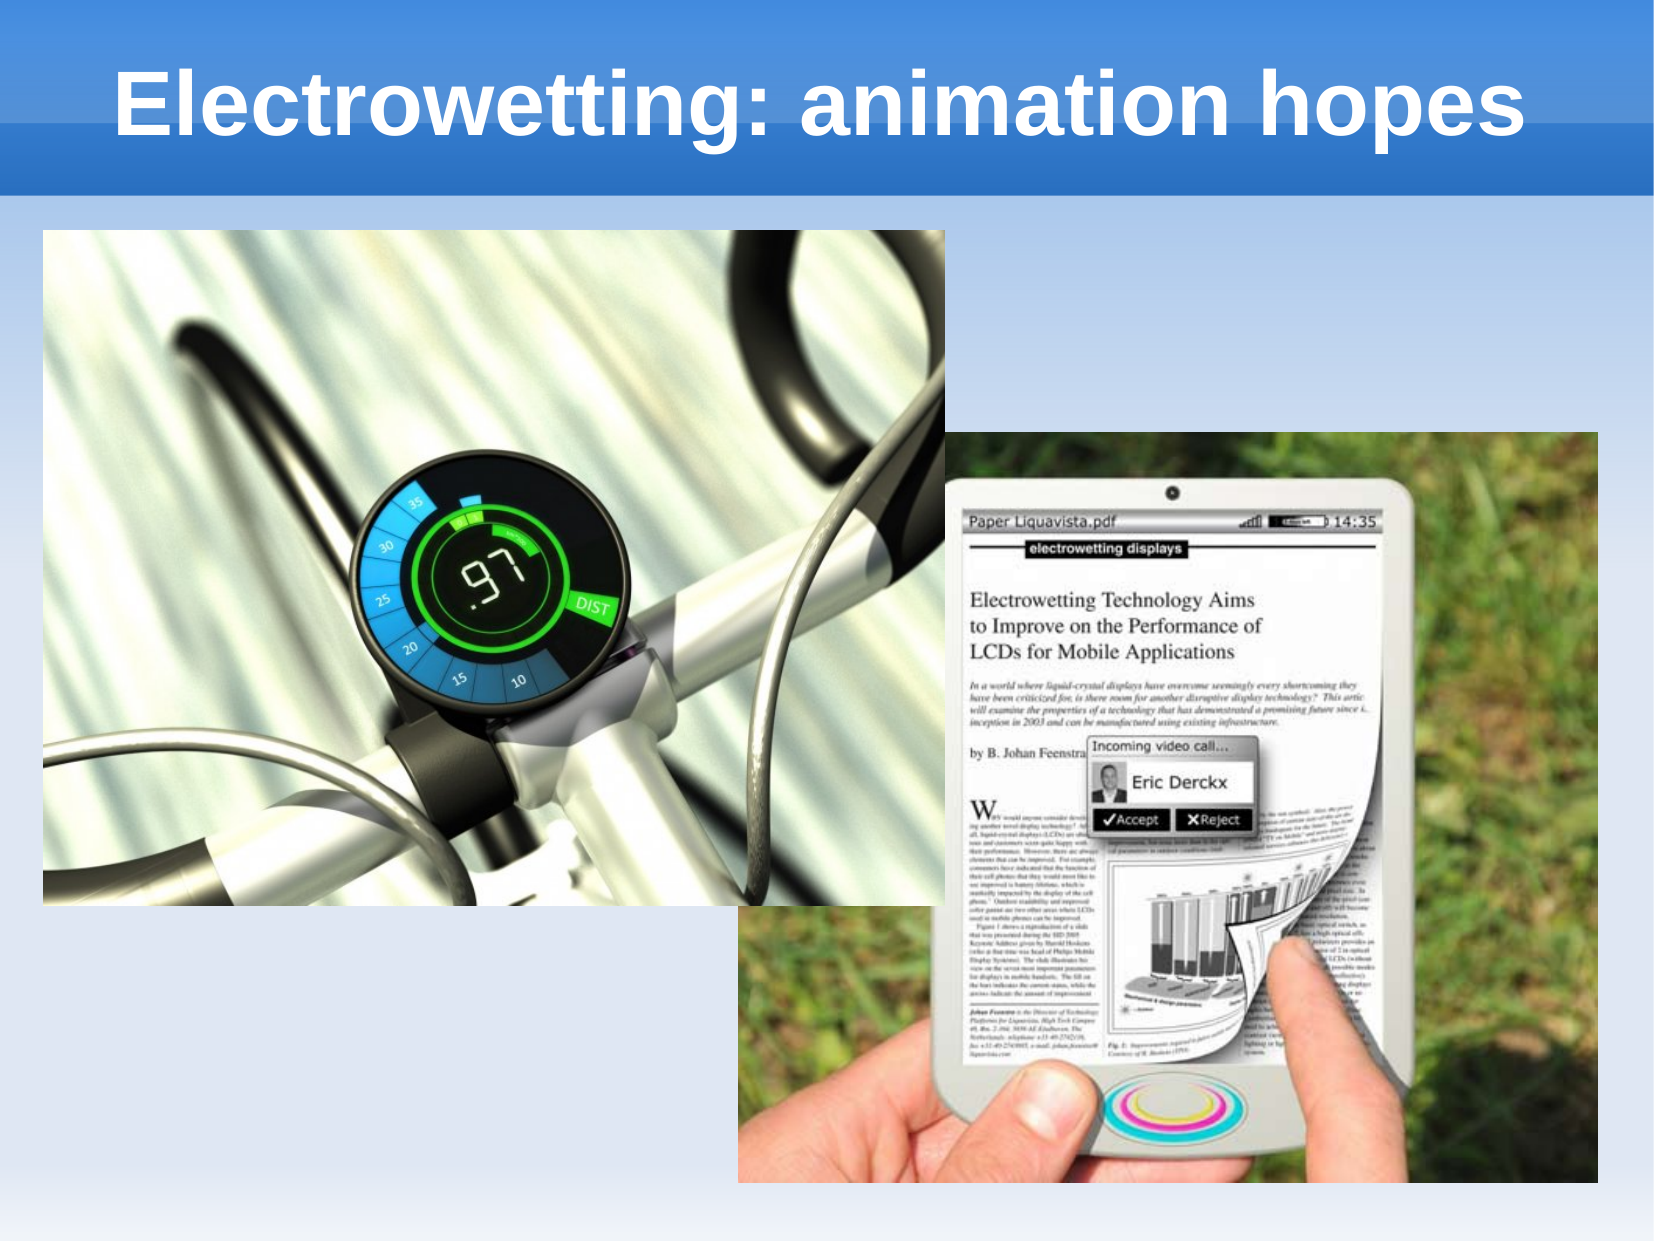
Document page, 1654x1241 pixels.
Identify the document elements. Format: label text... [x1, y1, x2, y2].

picture [0, 0, 1654, 1241]
title Electrowetting: animation hopes [76, 7, 1565, 200]
